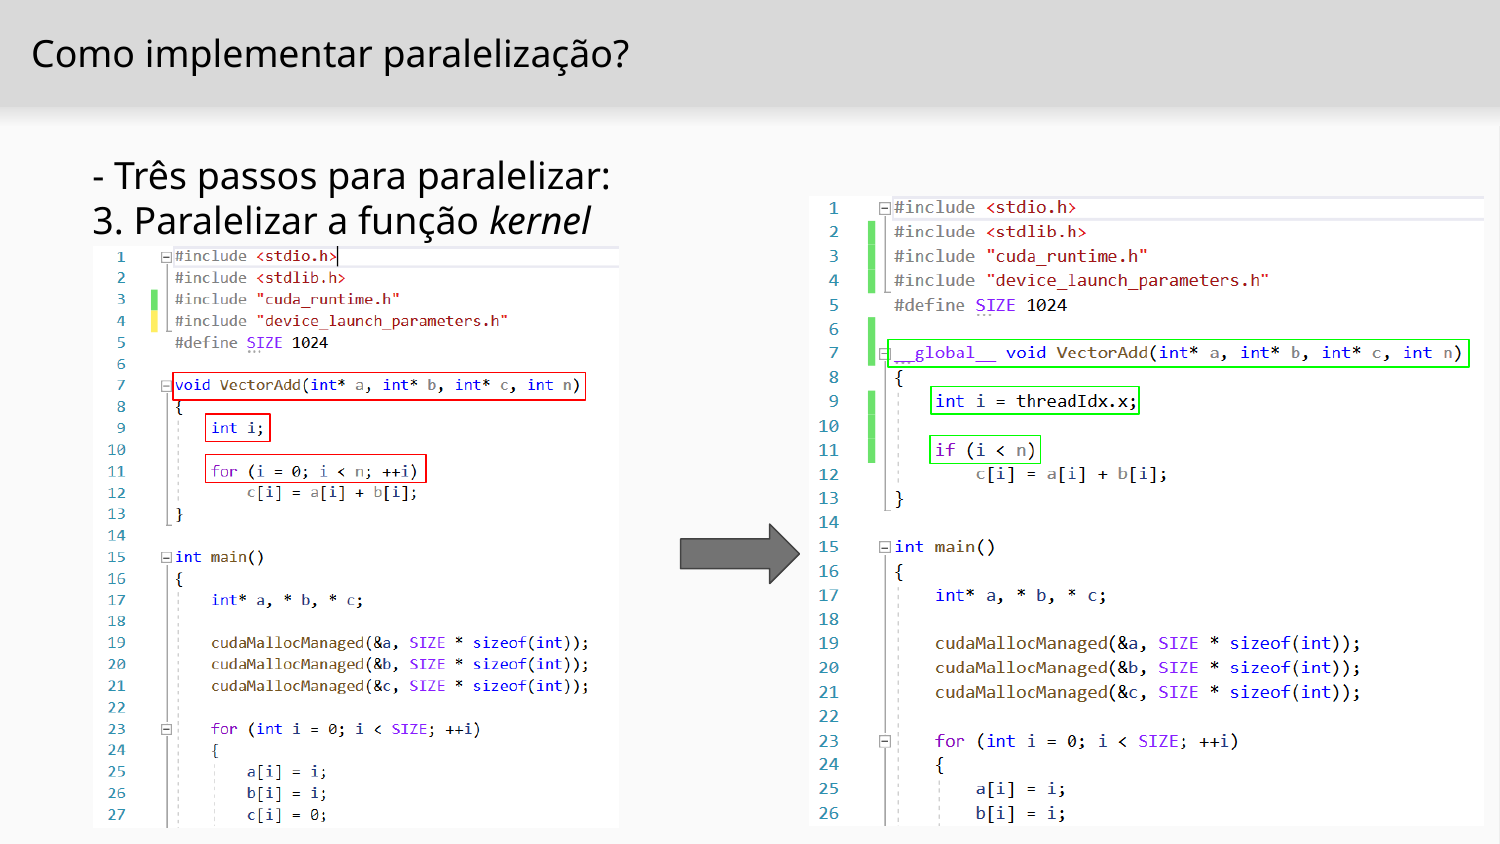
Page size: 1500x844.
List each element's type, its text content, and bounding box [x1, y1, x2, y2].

picture [93, 246, 619, 828]
title Como implementar paralelização? [16, 2, 1464, 102]
text_box [680, 524, 800, 584]
list - Três passos para paralelizar: 3. Paralelizar a função kernel [77, 137, 1436, 813]
picture [809, 196, 1484, 826]
